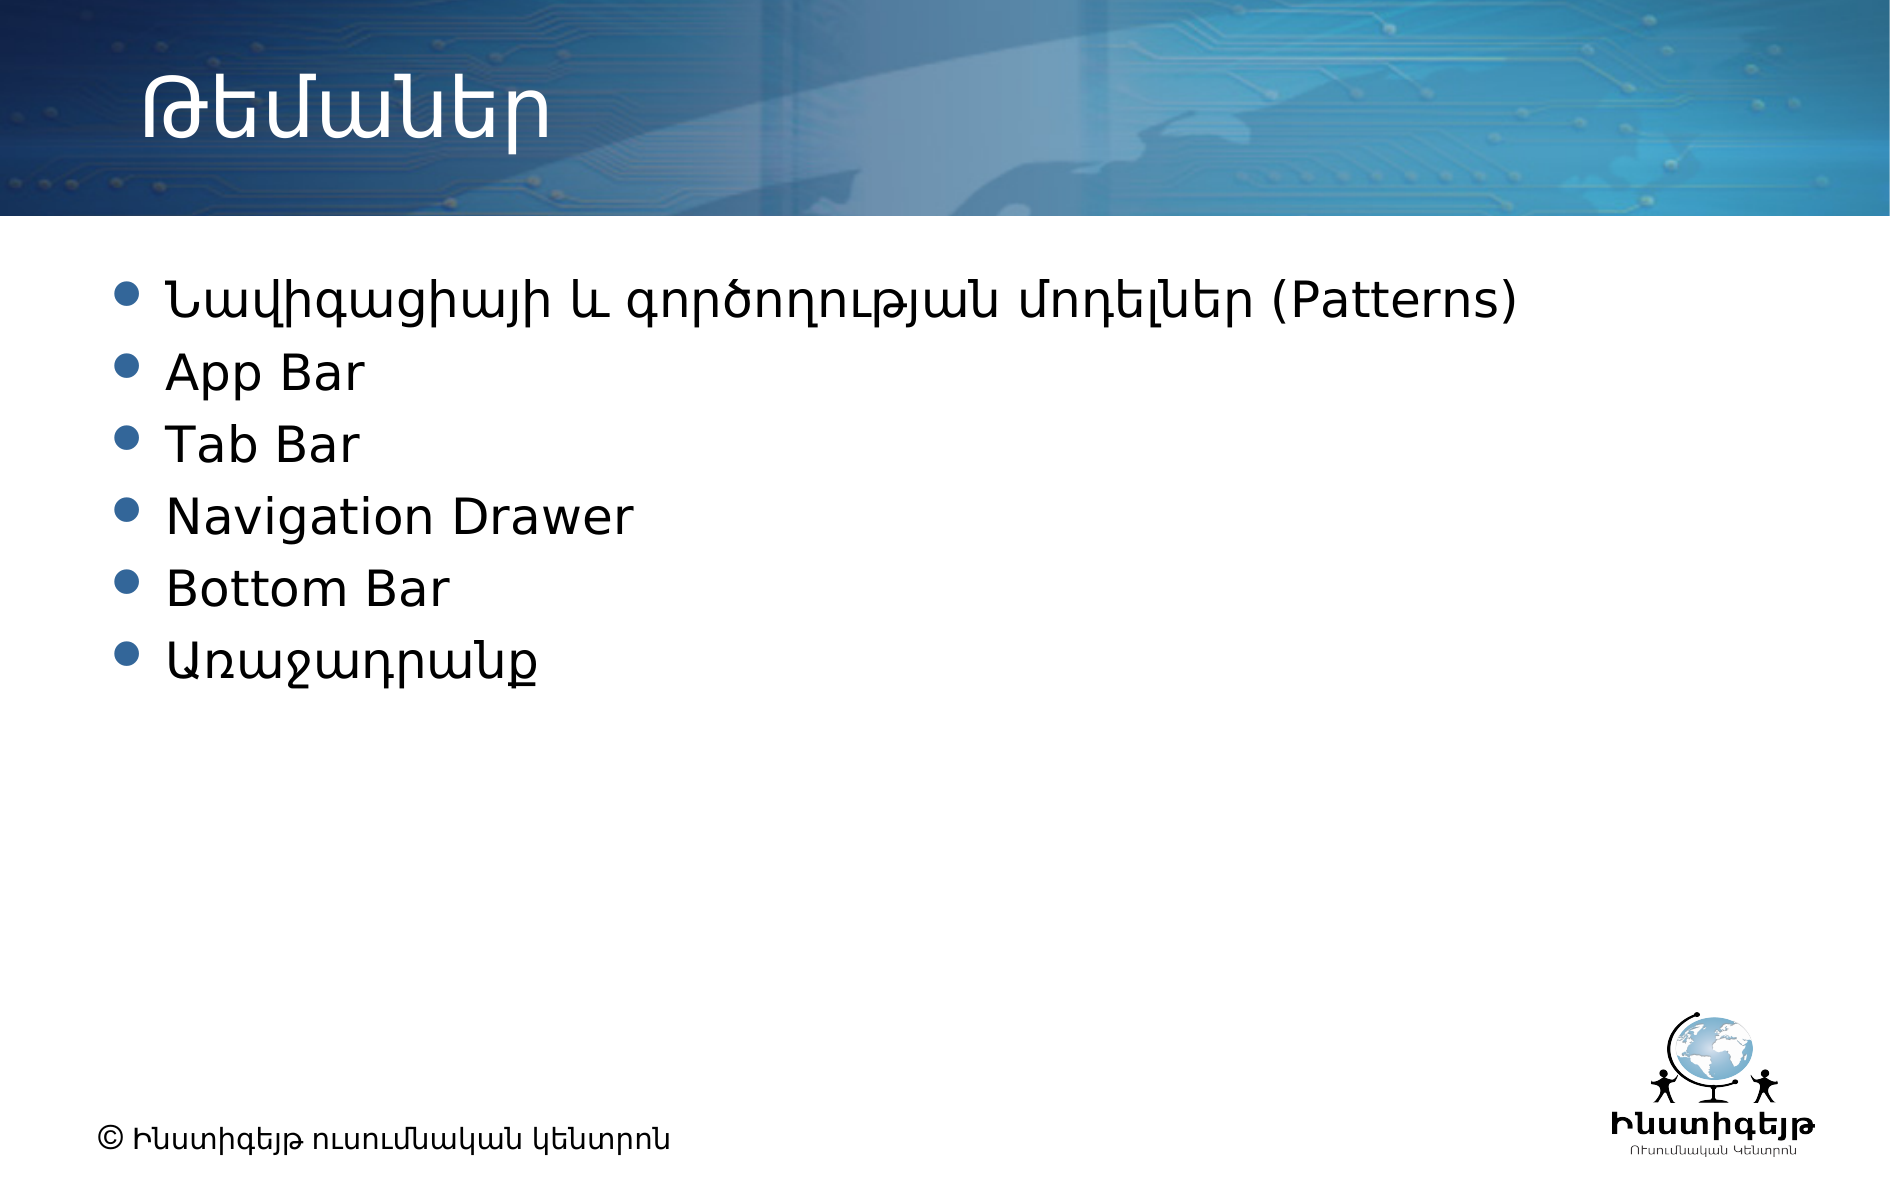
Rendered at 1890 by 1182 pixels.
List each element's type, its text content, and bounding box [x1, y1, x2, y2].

list Նավիգացիայի և գործողության մոդելներ (Patterns) App Bar Tab Bar Navigation Drawer Bottom Bar Առաջադրանք [110, 276, 1801, 290]
picture [1612, 1012, 1815, 1157]
picture [0, 0, 1890, 216]
